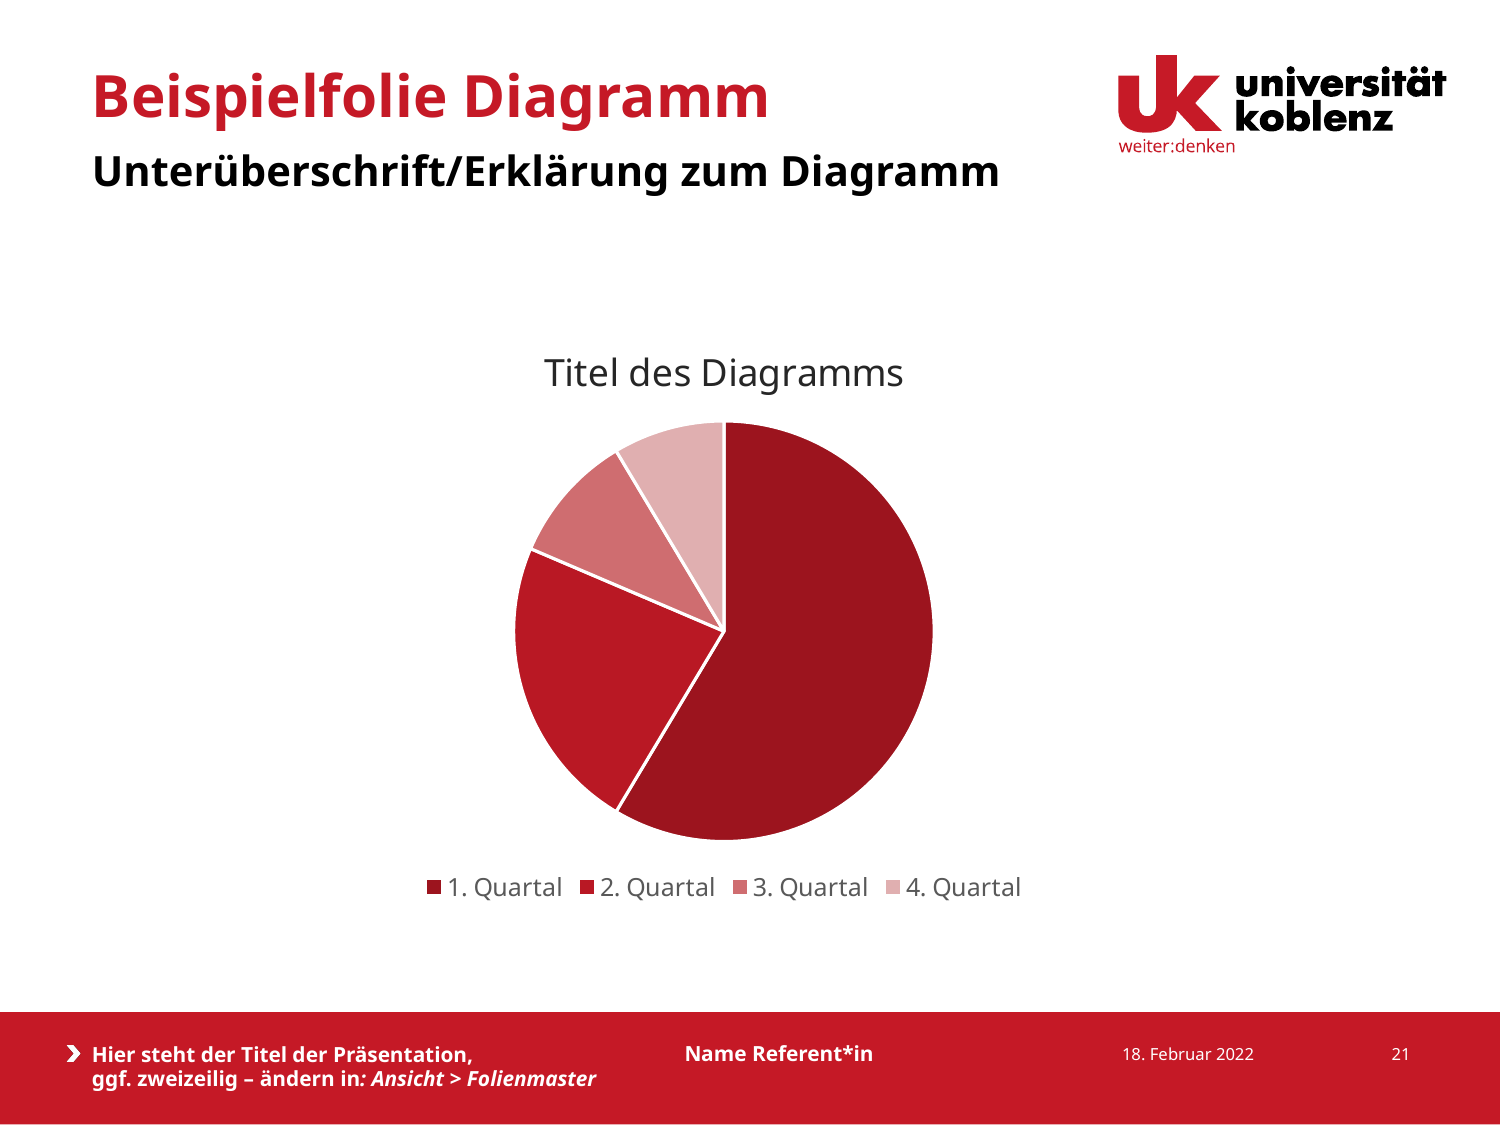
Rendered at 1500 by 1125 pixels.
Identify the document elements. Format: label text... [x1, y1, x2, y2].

chart [77, 315, 1371, 911]
list Unterüberschrift/Erklärung zum Diagramm [77, 137, 1371, 238]
title Beispielfolie Diagramm [77, 59, 1371, 137]
